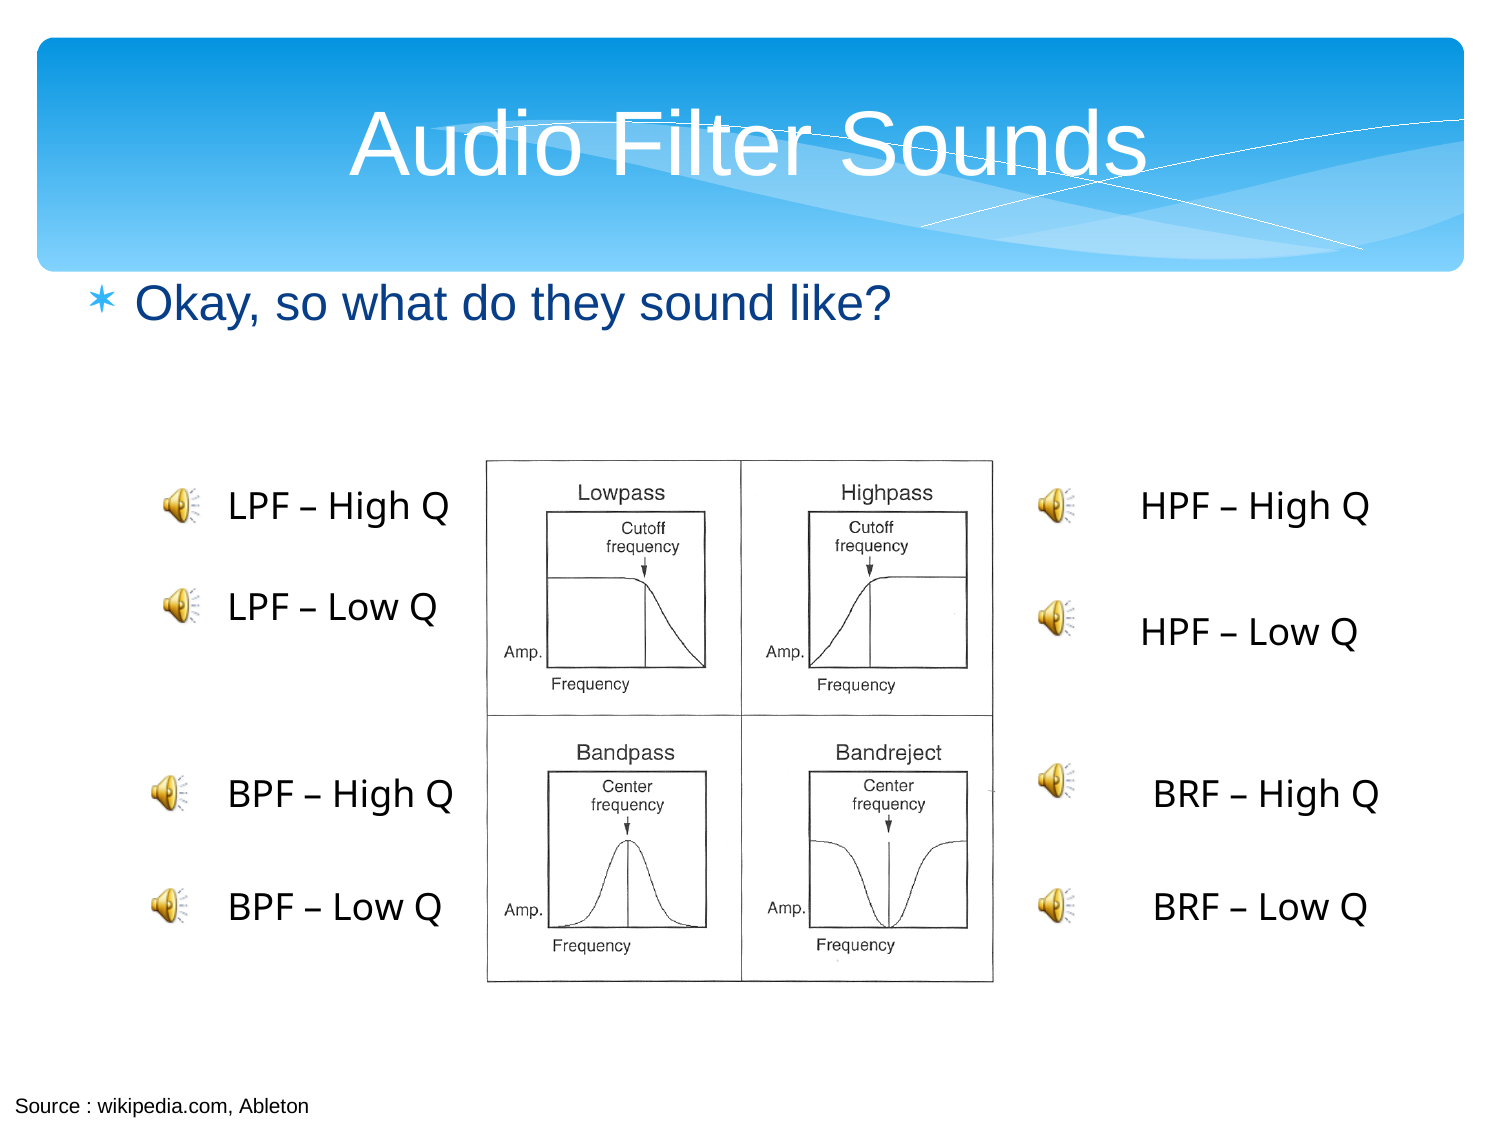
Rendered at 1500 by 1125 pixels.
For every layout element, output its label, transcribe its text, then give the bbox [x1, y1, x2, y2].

text_box BPF – Low Q [212, 874, 459, 936]
text_box LPF – High Q [212, 474, 466, 536]
title Audio Filter Sounds [75, 45, 1426, 233]
picture [162, 487, 203, 528]
picture [150, 887, 191, 928]
picture [162, 587, 203, 628]
text_box Source : wikipedia.com, Ableton [0, 1084, 331, 1125]
list Okay, so what do they sound like? [75, 262, 1426, 1005]
text_box BRF – Low Q [1137, 874, 1384, 936]
text_box BPF – High Q [212, 762, 470, 823]
picture [474, 449, 1007, 991]
picture [1037, 599, 1078, 641]
text_box LPF – Low Q [212, 574, 454, 636]
text_box BRF – High Q [1137, 762, 1396, 823]
picture [1037, 887, 1078, 928]
picture [1037, 762, 1078, 803]
text_box HPF – High Q [1125, 474, 1386, 536]
picture [150, 774, 191, 816]
picture [1037, 487, 1078, 528]
text_box HPF – Low Q [1124, 599, 1374, 661]
